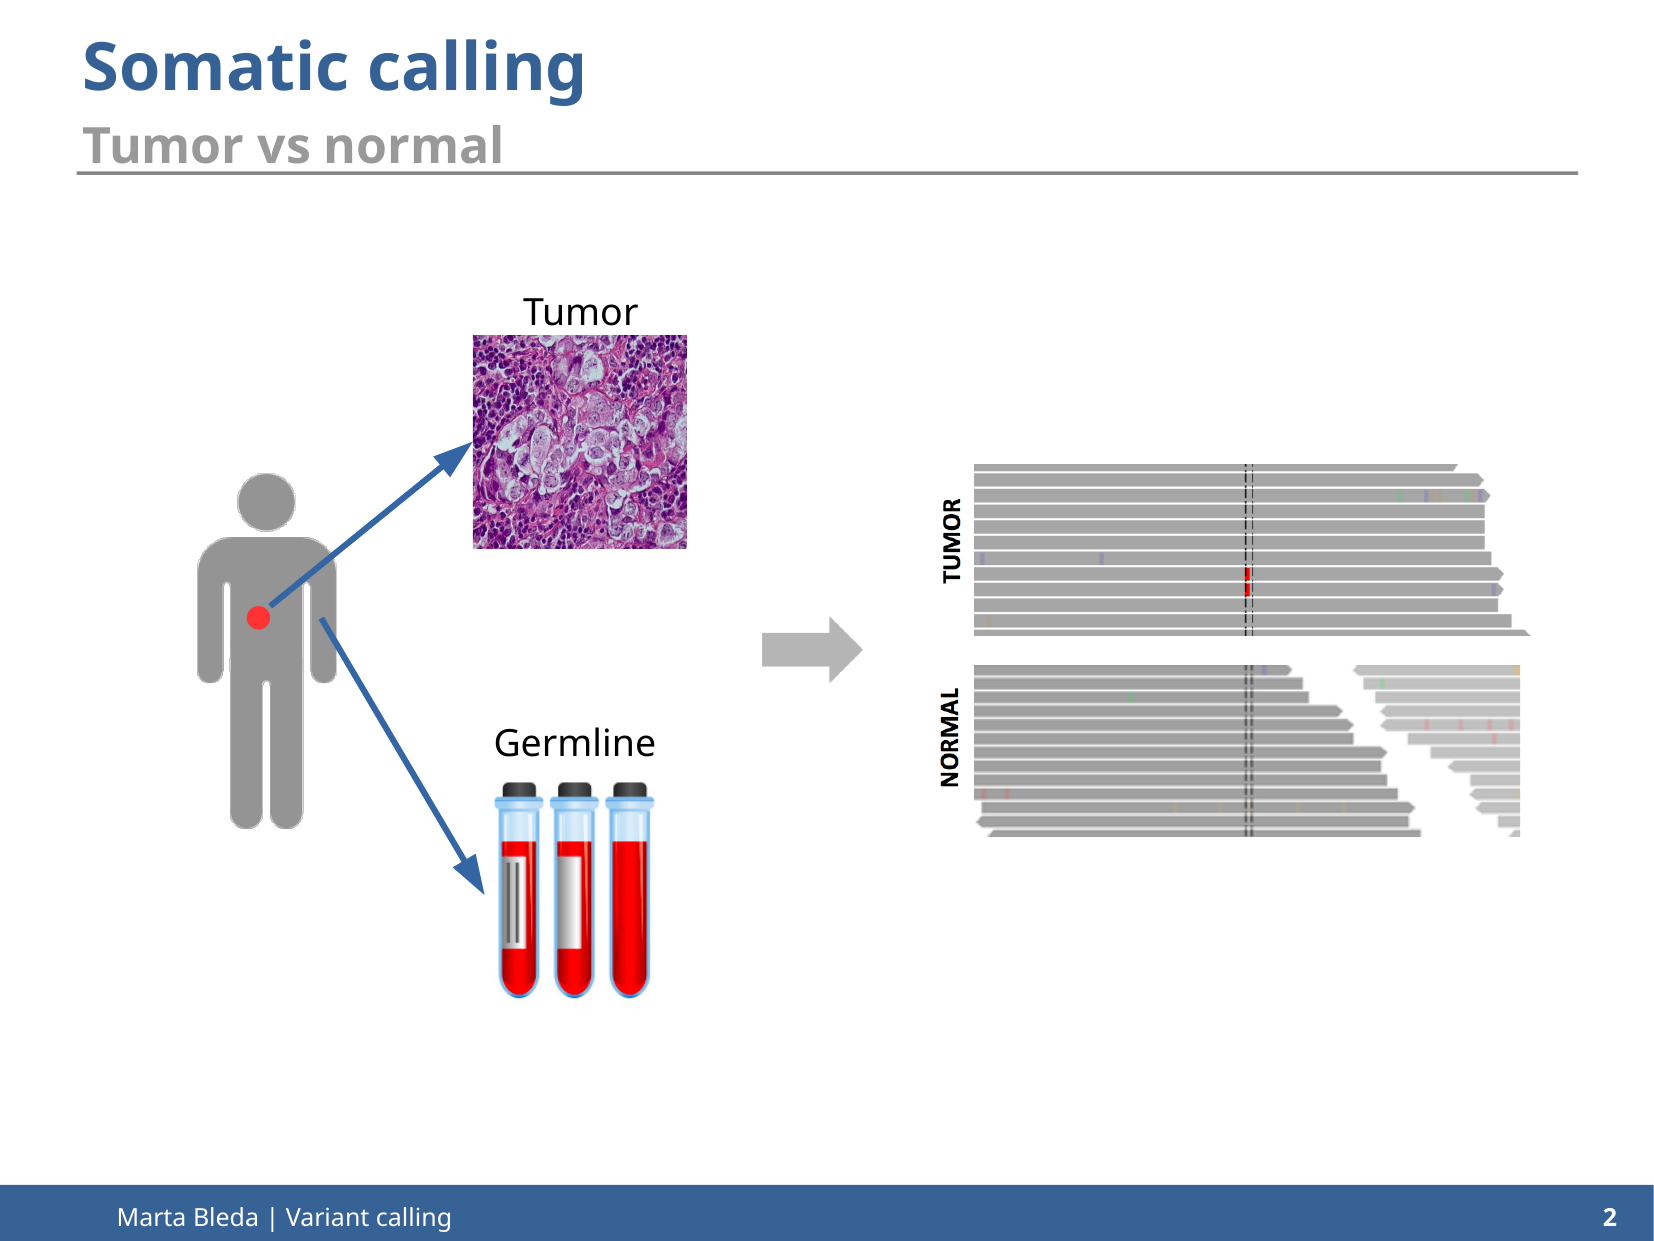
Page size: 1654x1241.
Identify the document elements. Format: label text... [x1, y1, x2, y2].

picture [741, 434, 1536, 850]
picture [57, 335, 687, 1003]
text_box [246, 606, 271, 630]
text_box Germline [468, 708, 682, 767]
picture [74, 170, 1580, 175]
title Somatic calling Tumor vs normal [82, 31, 1571, 166]
text_box Tumor [474, 277, 687, 336]
